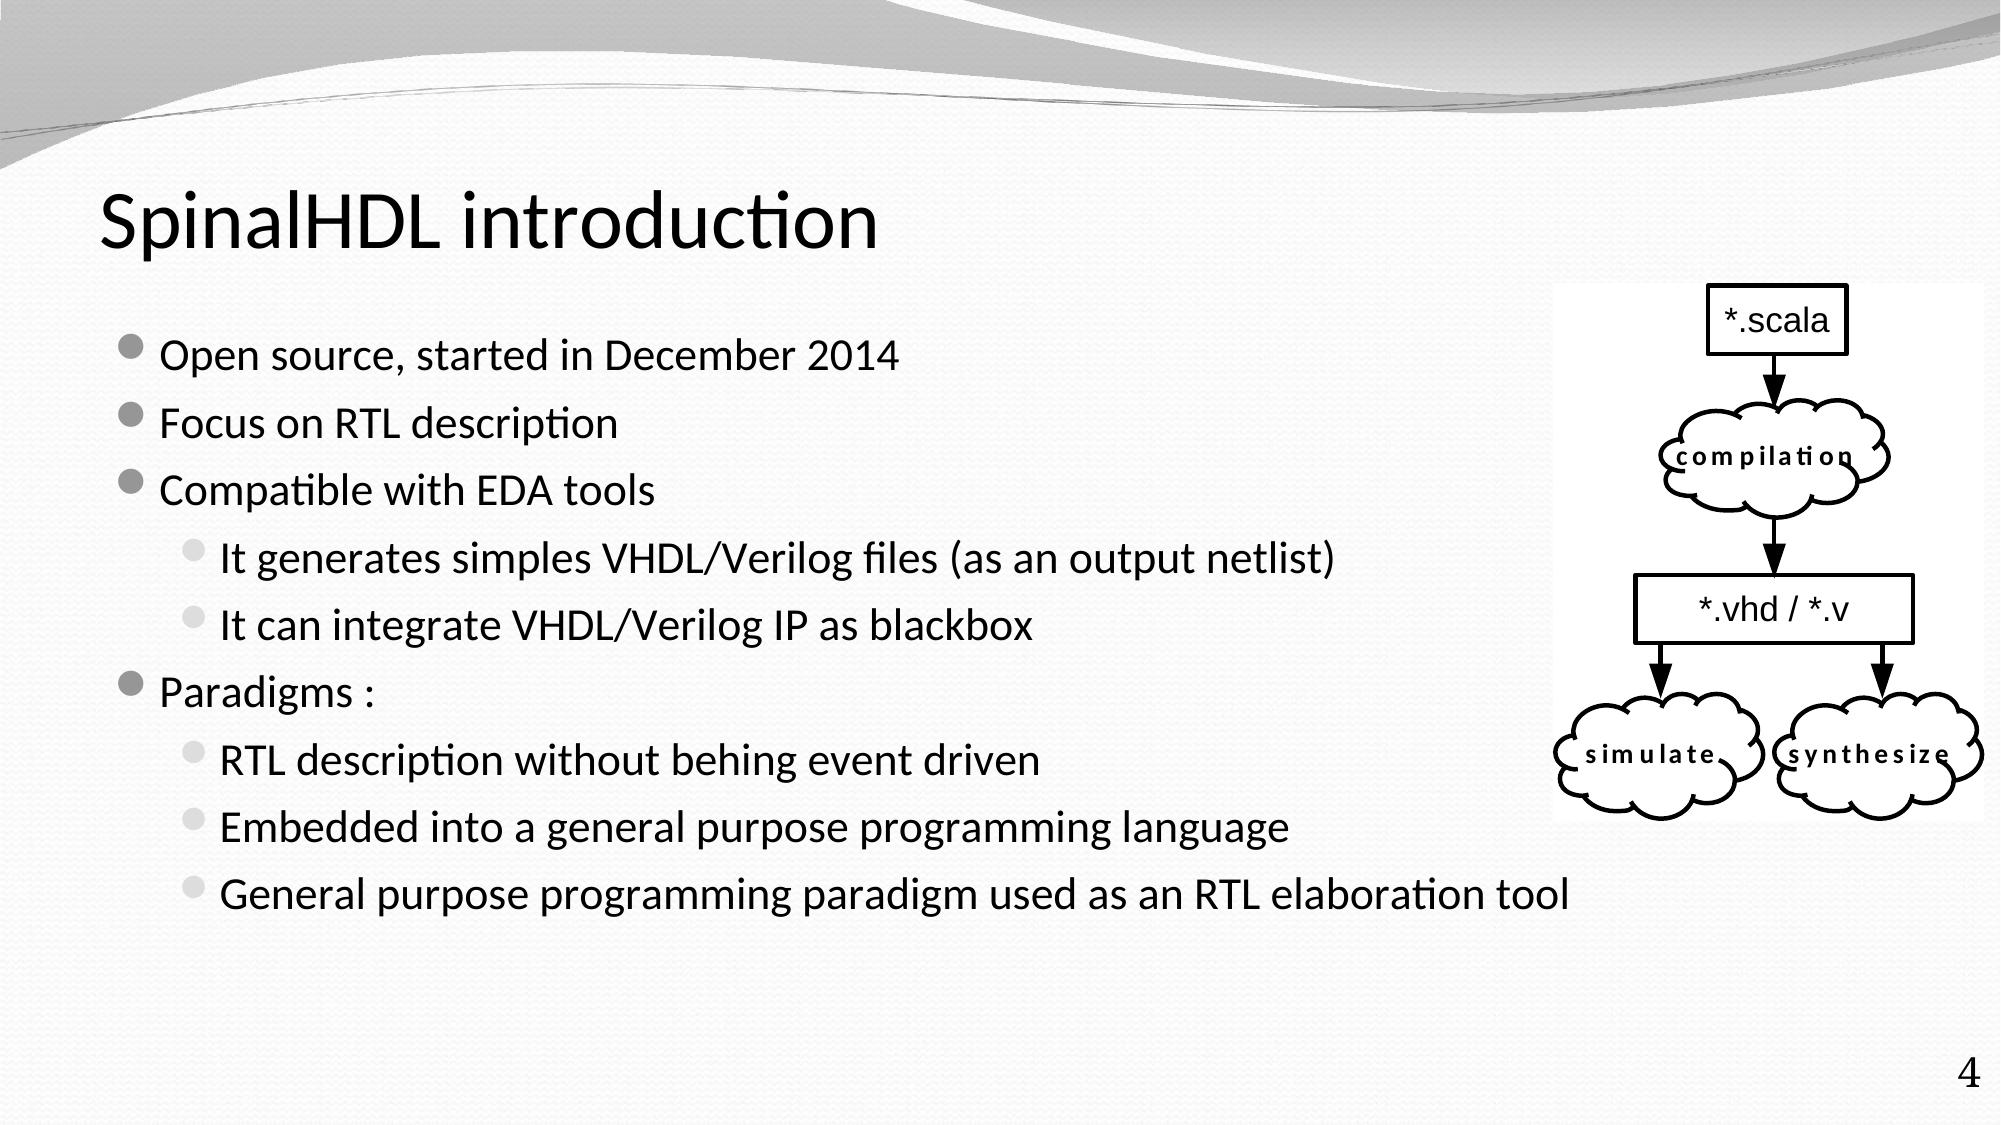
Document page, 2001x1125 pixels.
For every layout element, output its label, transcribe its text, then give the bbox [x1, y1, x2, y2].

text_box <numéro> [1813, 1042, 1981, 1103]
list Open source, started in December 2014 Focus on RTL description Compatible with EDA tools It generates simples VHDL/Verilog files (as an output netlist) It can integrate VHDL/Verilog IP as blackbox Paradigms : RTL description without behing event driven Embedded into a general purpose programming language General purpose programming paradigm used as an RTL elaboration tool [99, 317, 1901, 1038]
picture [0, 0, 2001, 1125]
title SpinalHDL introduction [99, 77, 1901, 266]
chart [1553, 283, 1985, 821]
